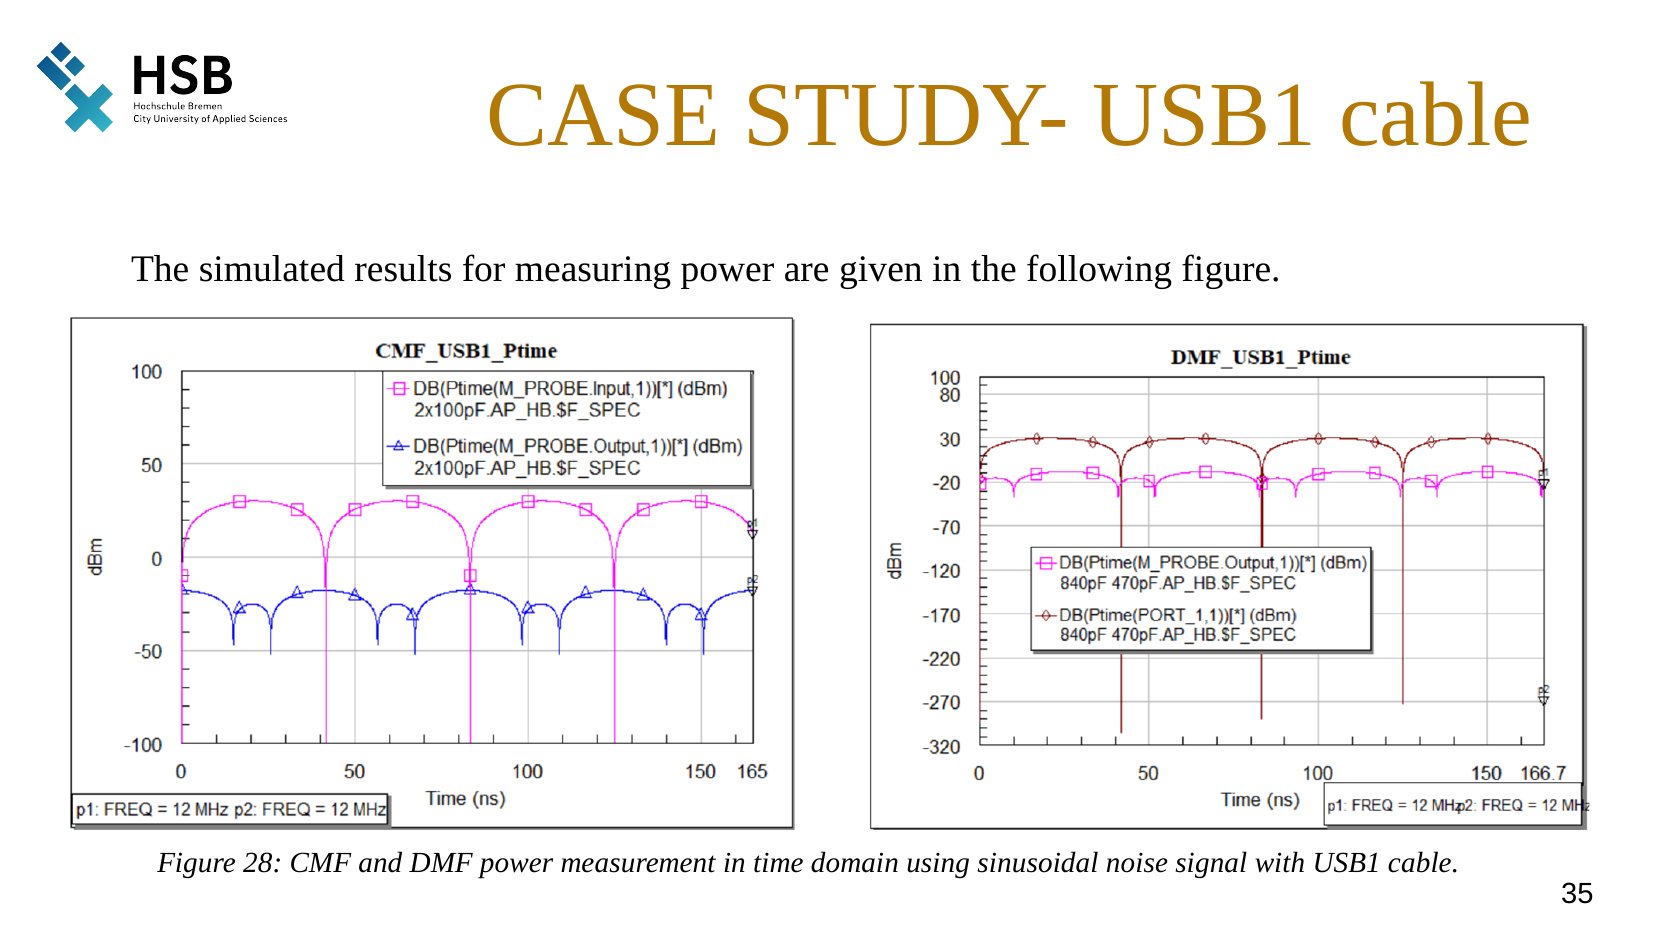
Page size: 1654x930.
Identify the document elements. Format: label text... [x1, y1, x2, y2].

picture [866, 320, 1590, 830]
picture [69, 314, 795, 830]
text_box <number> [1546, 870, 1653, 926]
text_box The simulated results for measuring power are given in the following figure. [116, 240, 1298, 297]
title CASE STUDY- USB1 cable [82, 37, 1571, 193]
picture [26, 23, 297, 149]
text_box Figure 28: CMF and DMF power measurement in time domain using sinusoidal noise signal with USB1 cable. [142, 838, 1489, 887]
